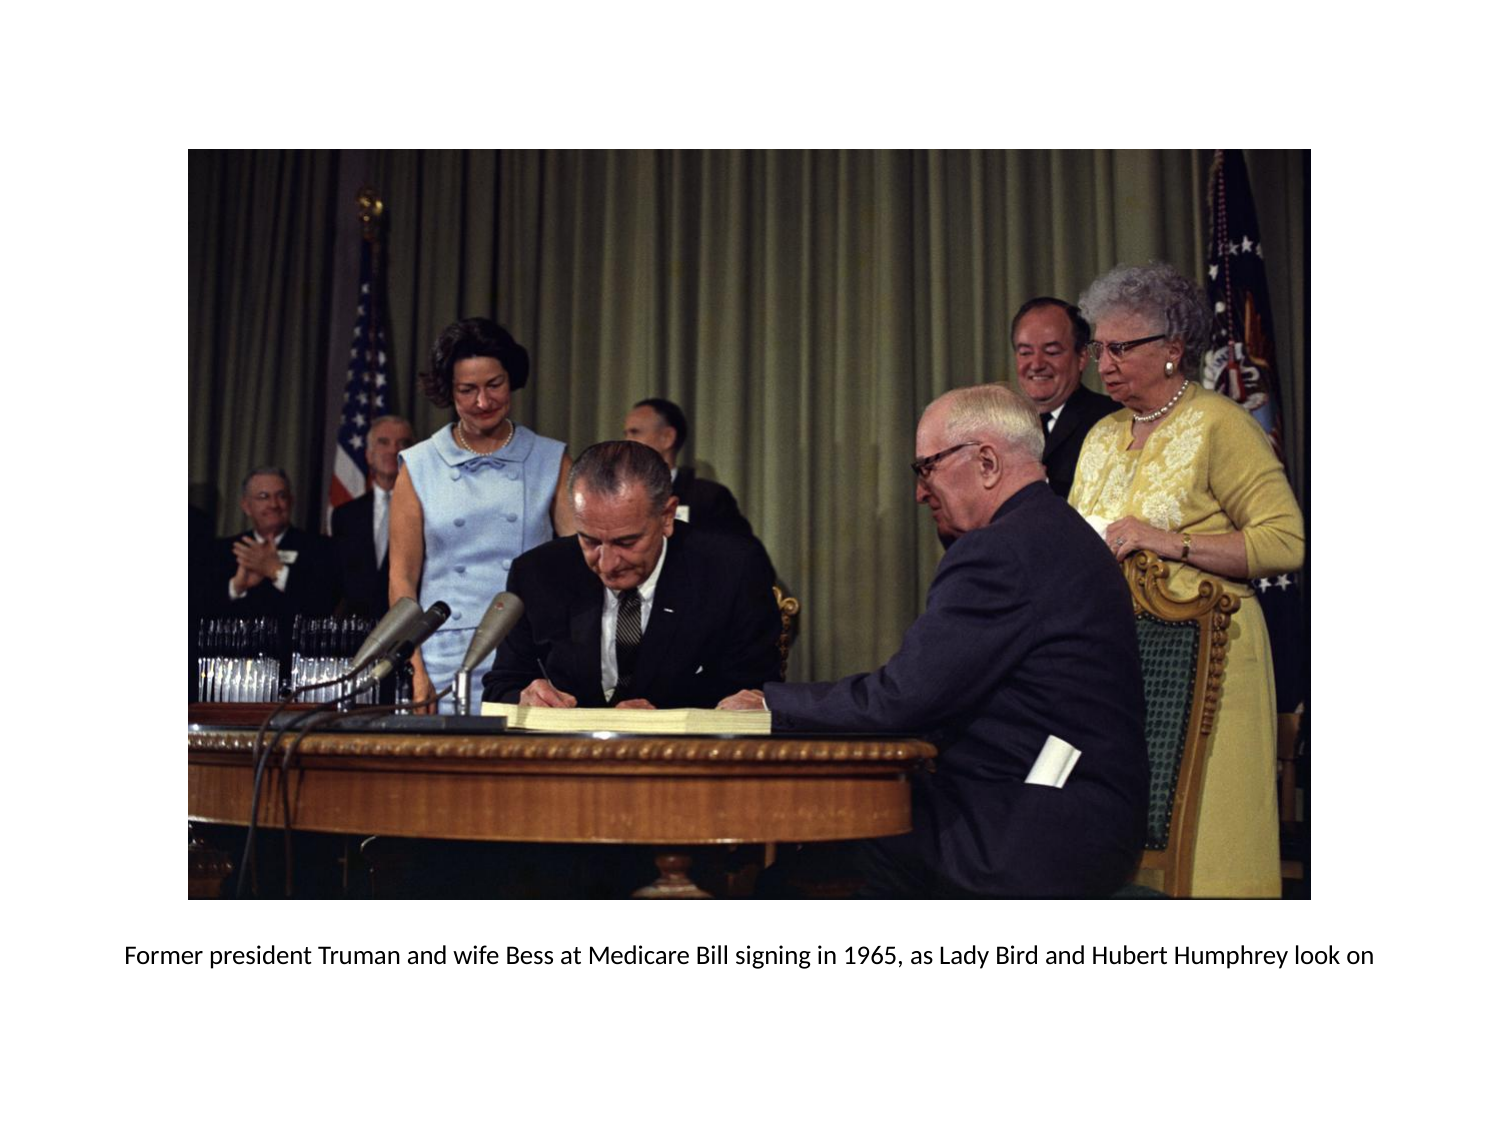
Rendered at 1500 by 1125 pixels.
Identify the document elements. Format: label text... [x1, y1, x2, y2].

text_box Former president Truman and wife Bess at Medicare Bill signing in 1965, as Lady Bird and Hubert Humphrey look on [109, 929, 1391, 978]
picture [188, 149, 1311, 900]
